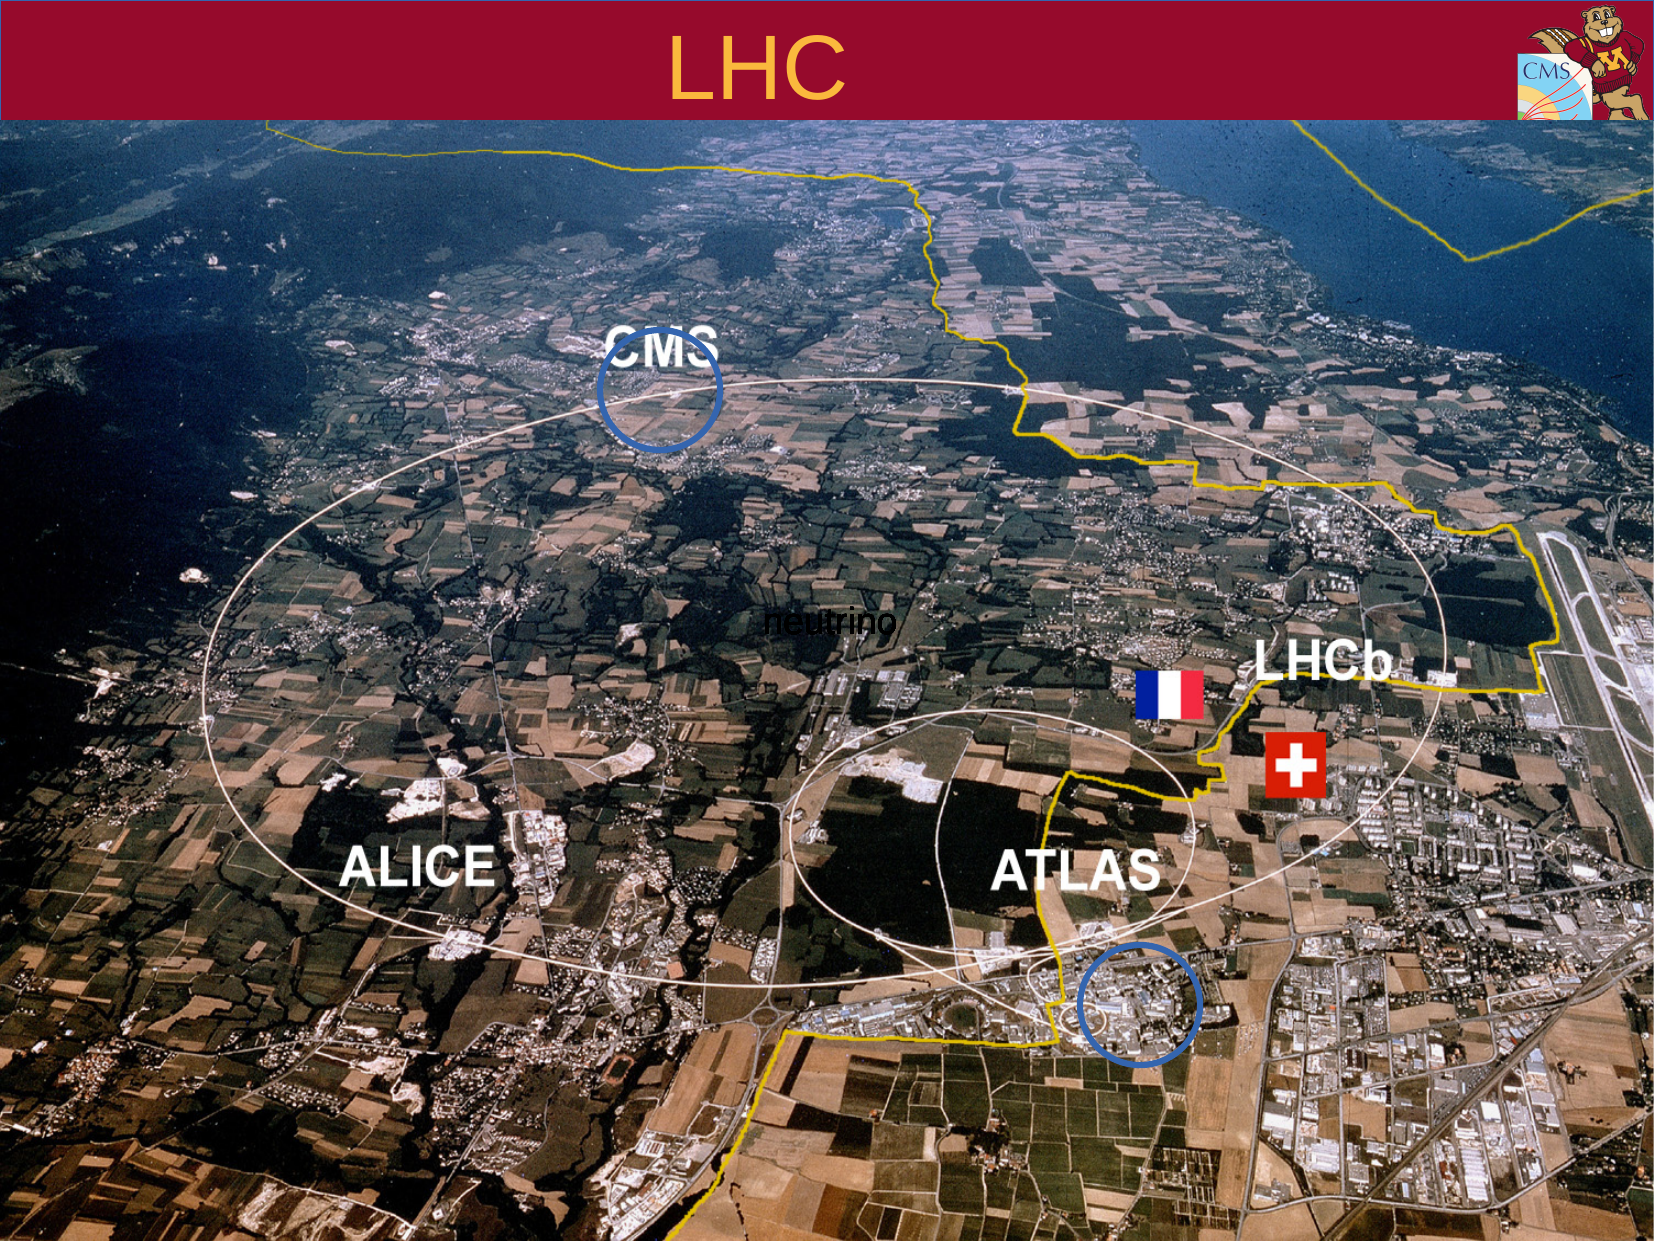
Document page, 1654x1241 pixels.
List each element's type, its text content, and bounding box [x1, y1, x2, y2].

picture [0, 0, 1654, 1241]
text_box [600, 330, 721, 451]
text_box [1080, 945, 1201, 1066]
title LHC [0, 15, 1516, 120]
text_box neutrino [747, 593, 913, 651]
